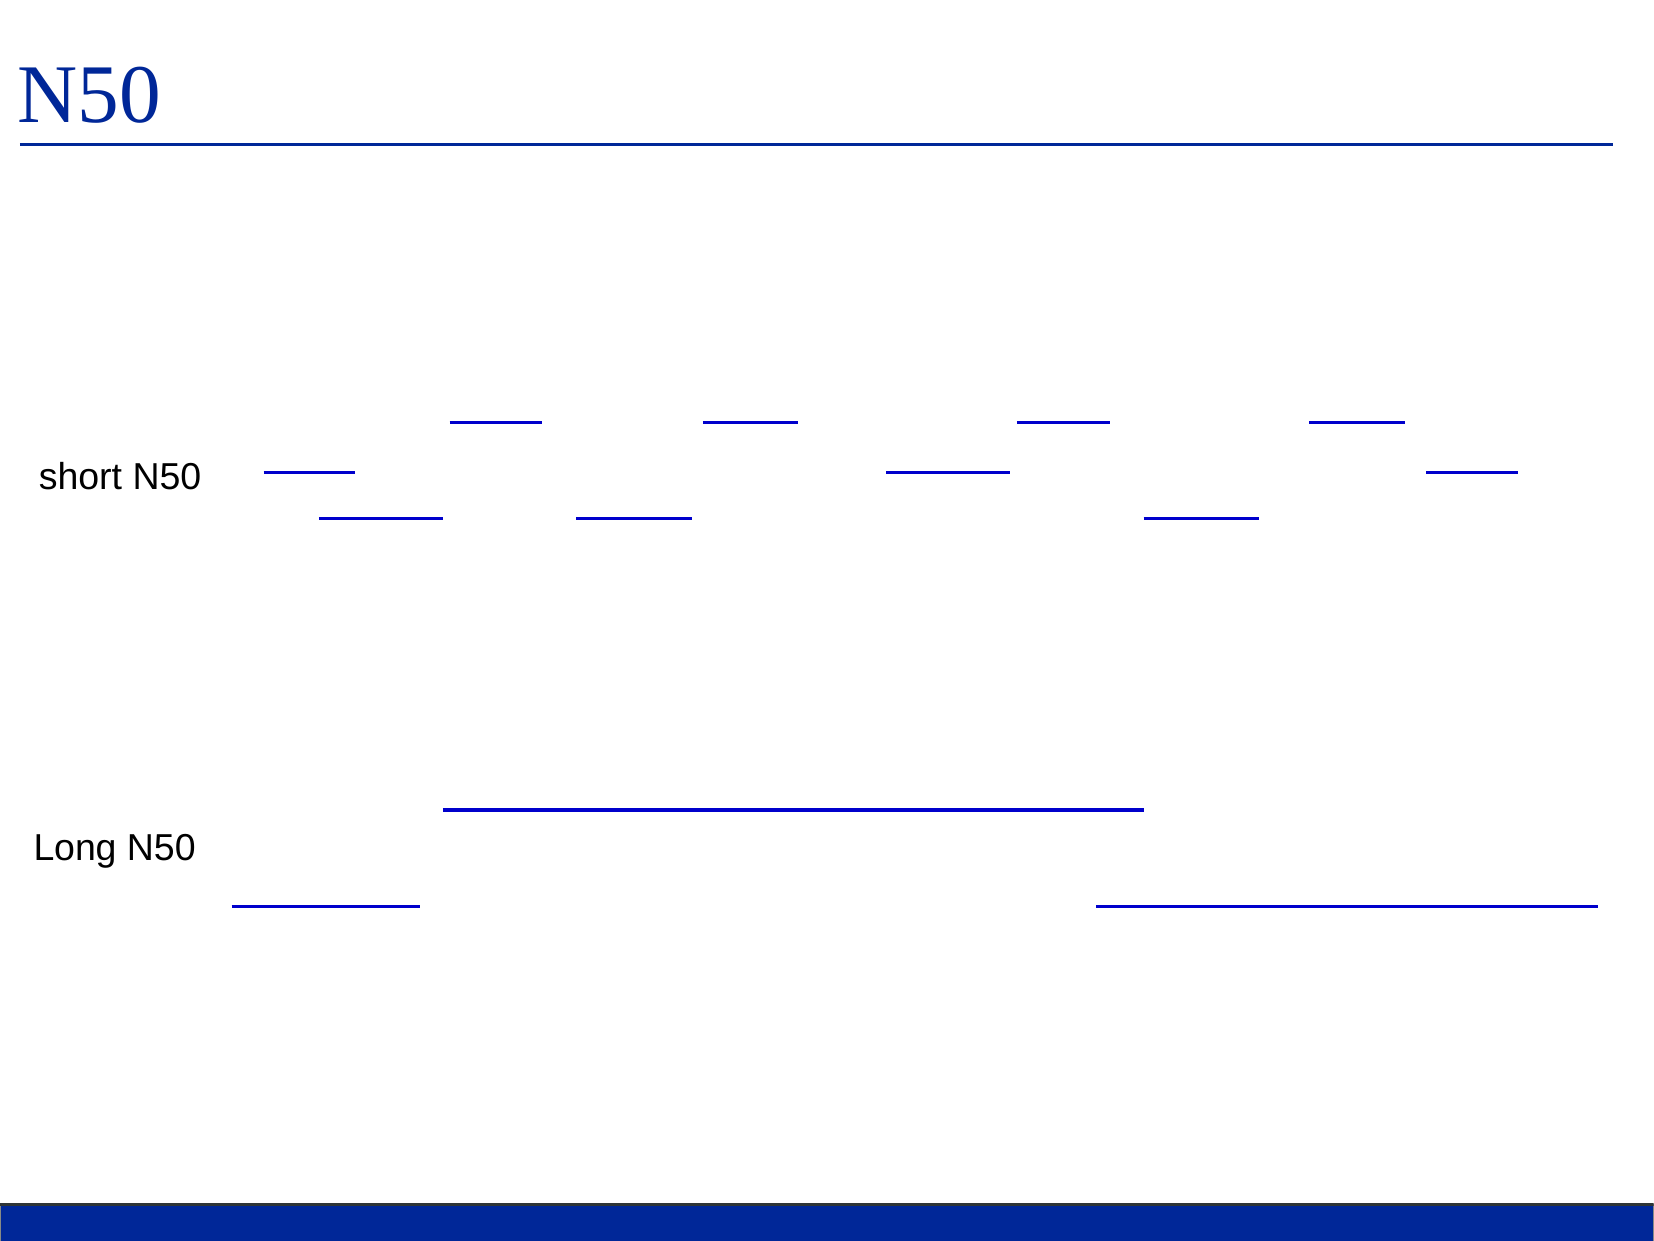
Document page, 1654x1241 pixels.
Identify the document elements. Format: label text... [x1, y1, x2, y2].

title N50 [17, 0, 1589, 198]
text_box short N50 [24, 448, 217, 506]
text_box Long N50 [18, 819, 211, 876]
